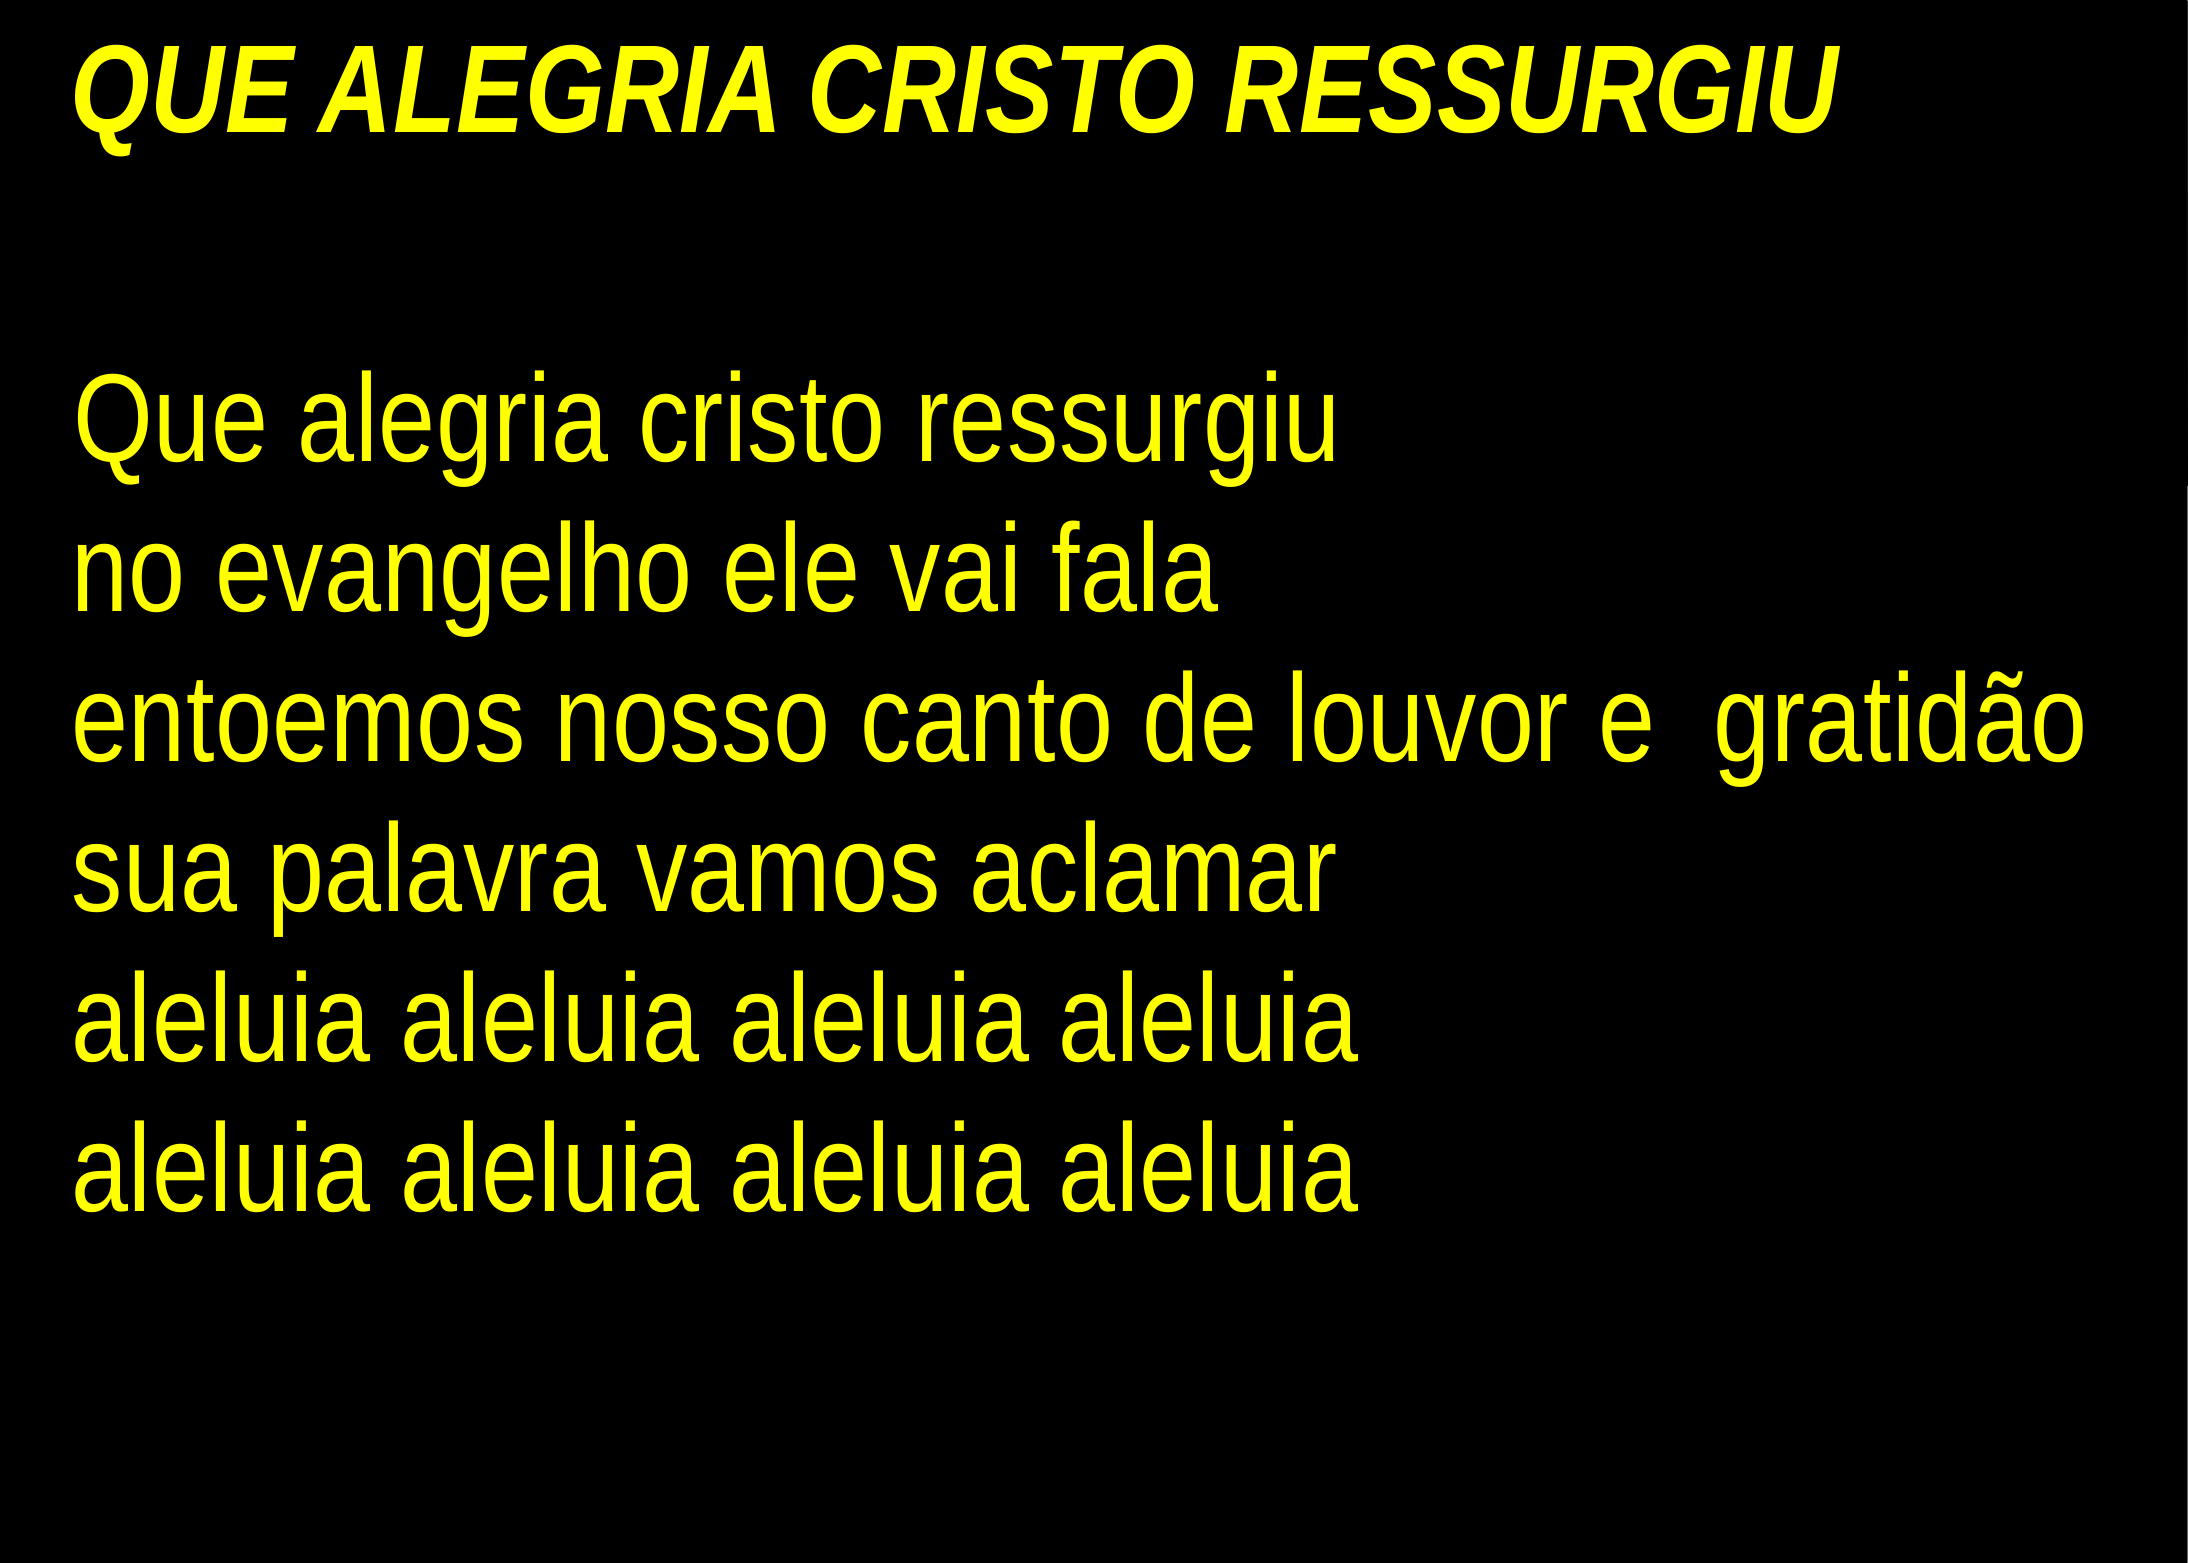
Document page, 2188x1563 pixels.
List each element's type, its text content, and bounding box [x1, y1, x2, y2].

list QUE ALEGRIA CRISTO RESSURGIU Que alegria cristo ressurgiu no evangelho ele vai fala entoemos nosso canto de louvor e gratidão sua palavra vamos aclamar aleluia aleluia aleluia aleluia aleluia aleluia aleluia aleluia [0, 0, 2188, 1563]
